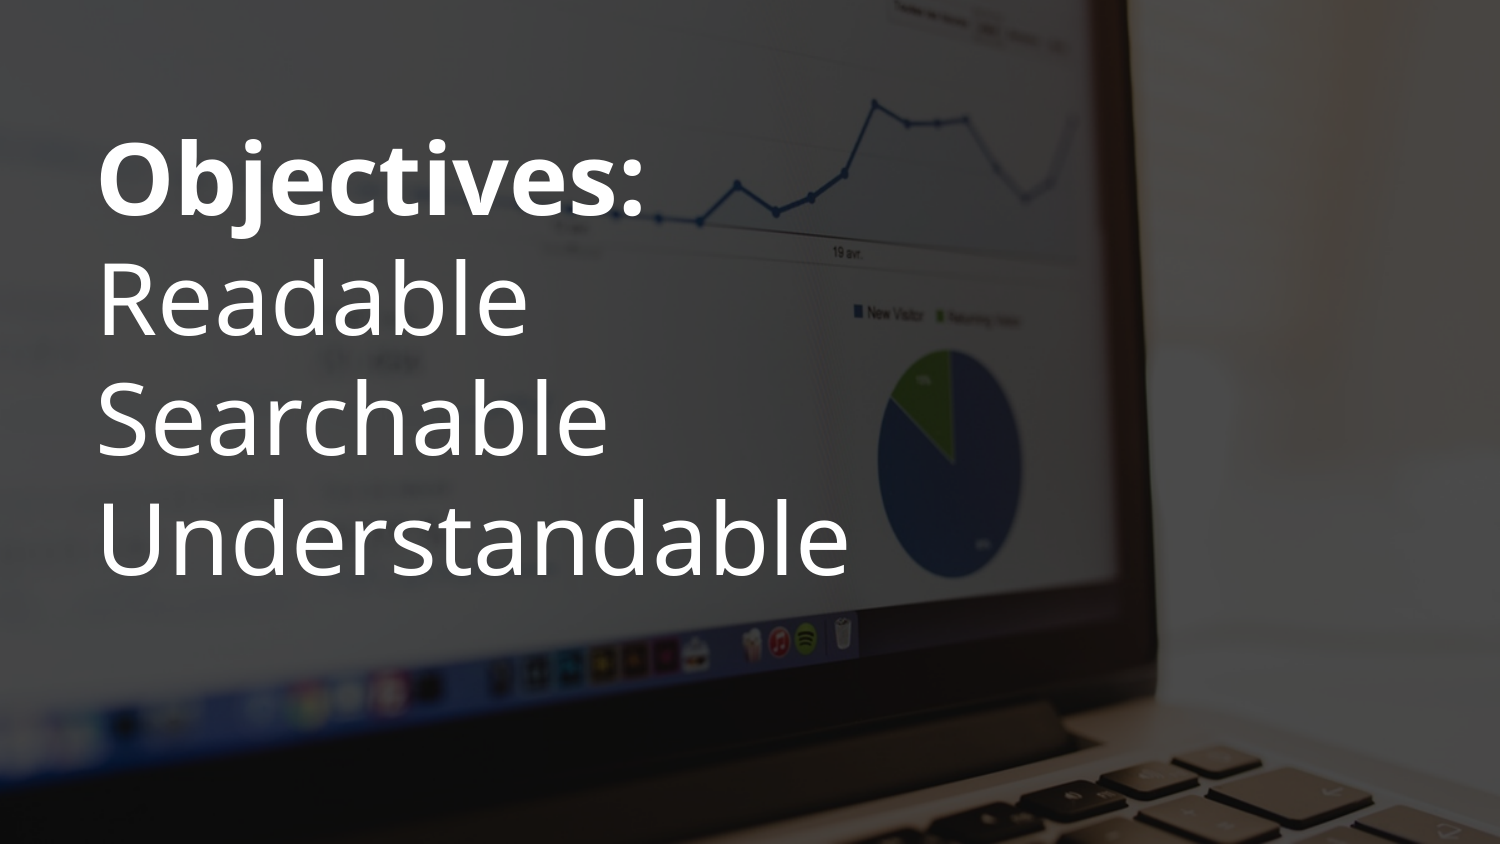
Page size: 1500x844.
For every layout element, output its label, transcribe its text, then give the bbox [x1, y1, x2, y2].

title Objectives: Readable Searchable Understandable [80, 80, 1102, 752]
picture [0, 0, 1500, 844]
